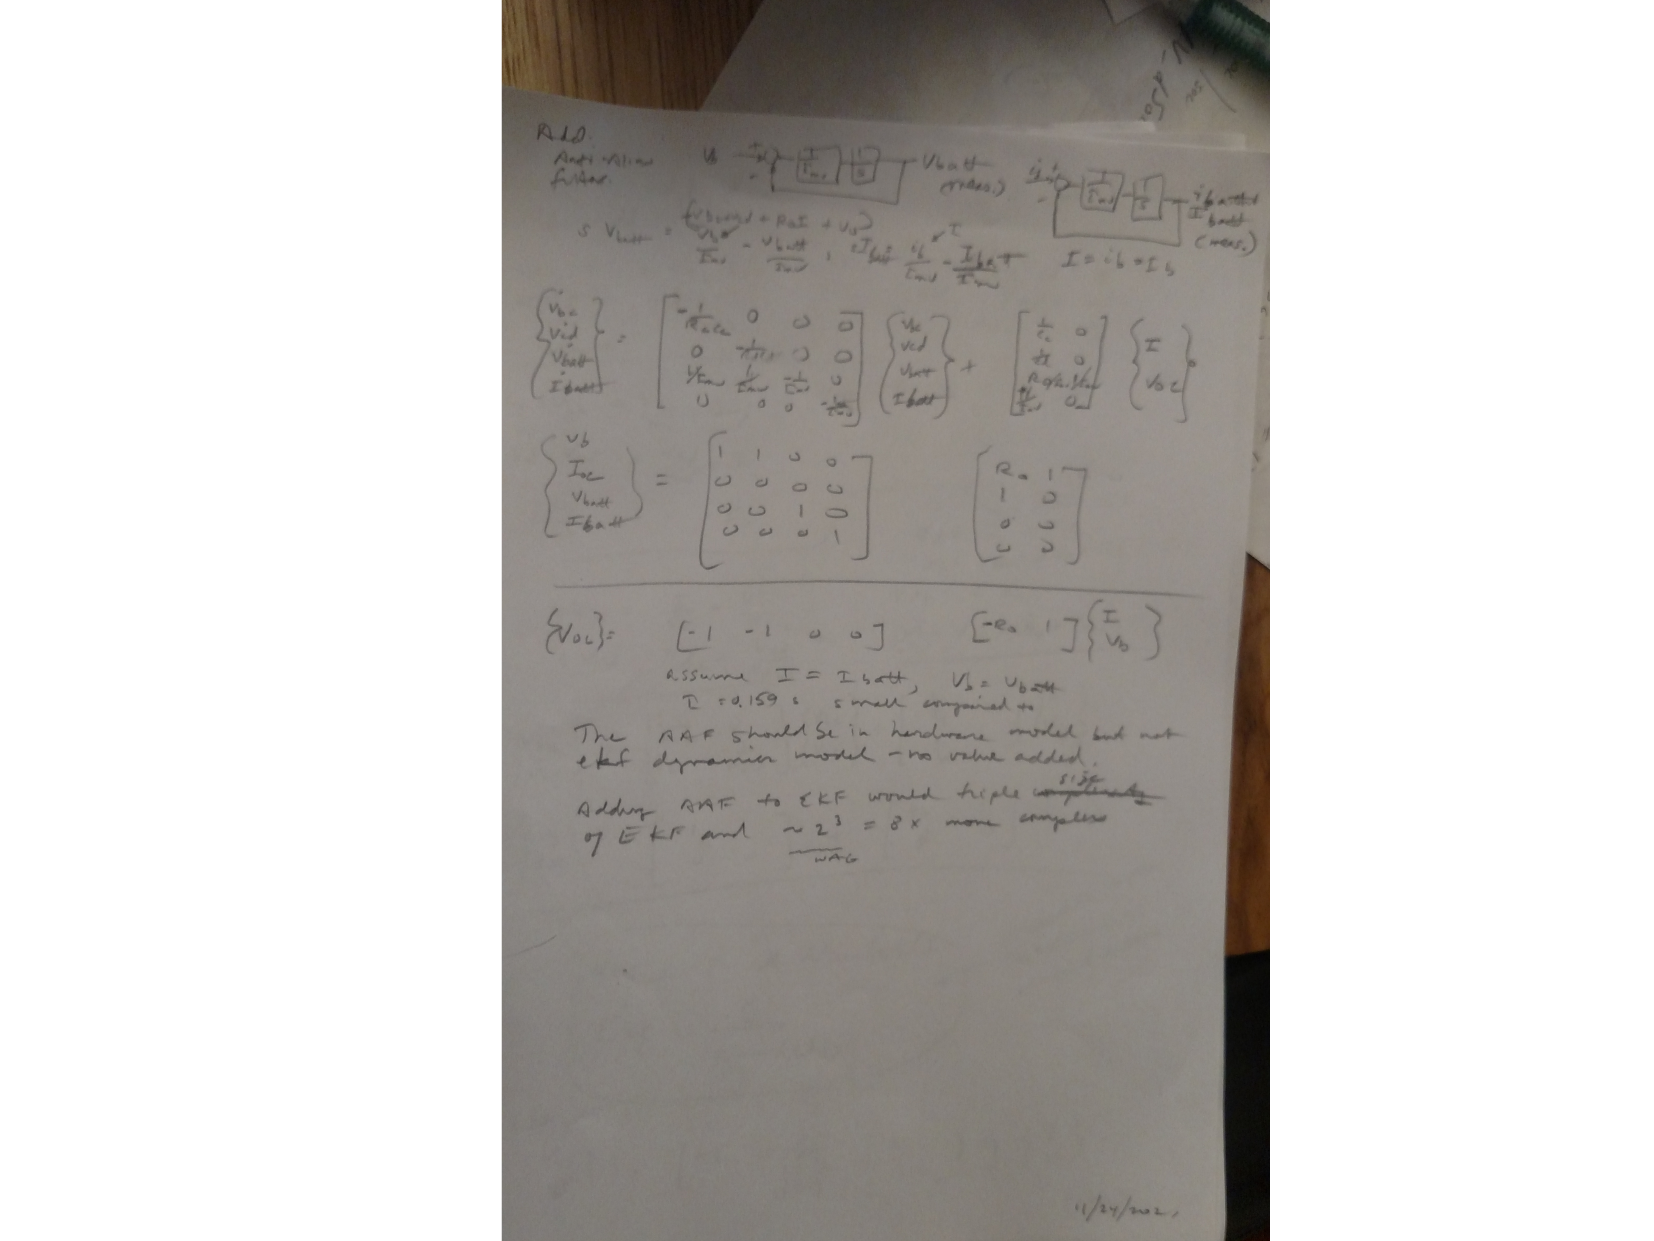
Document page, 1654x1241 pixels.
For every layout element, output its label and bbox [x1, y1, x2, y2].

picture [354, 0, 1285, 1241]
